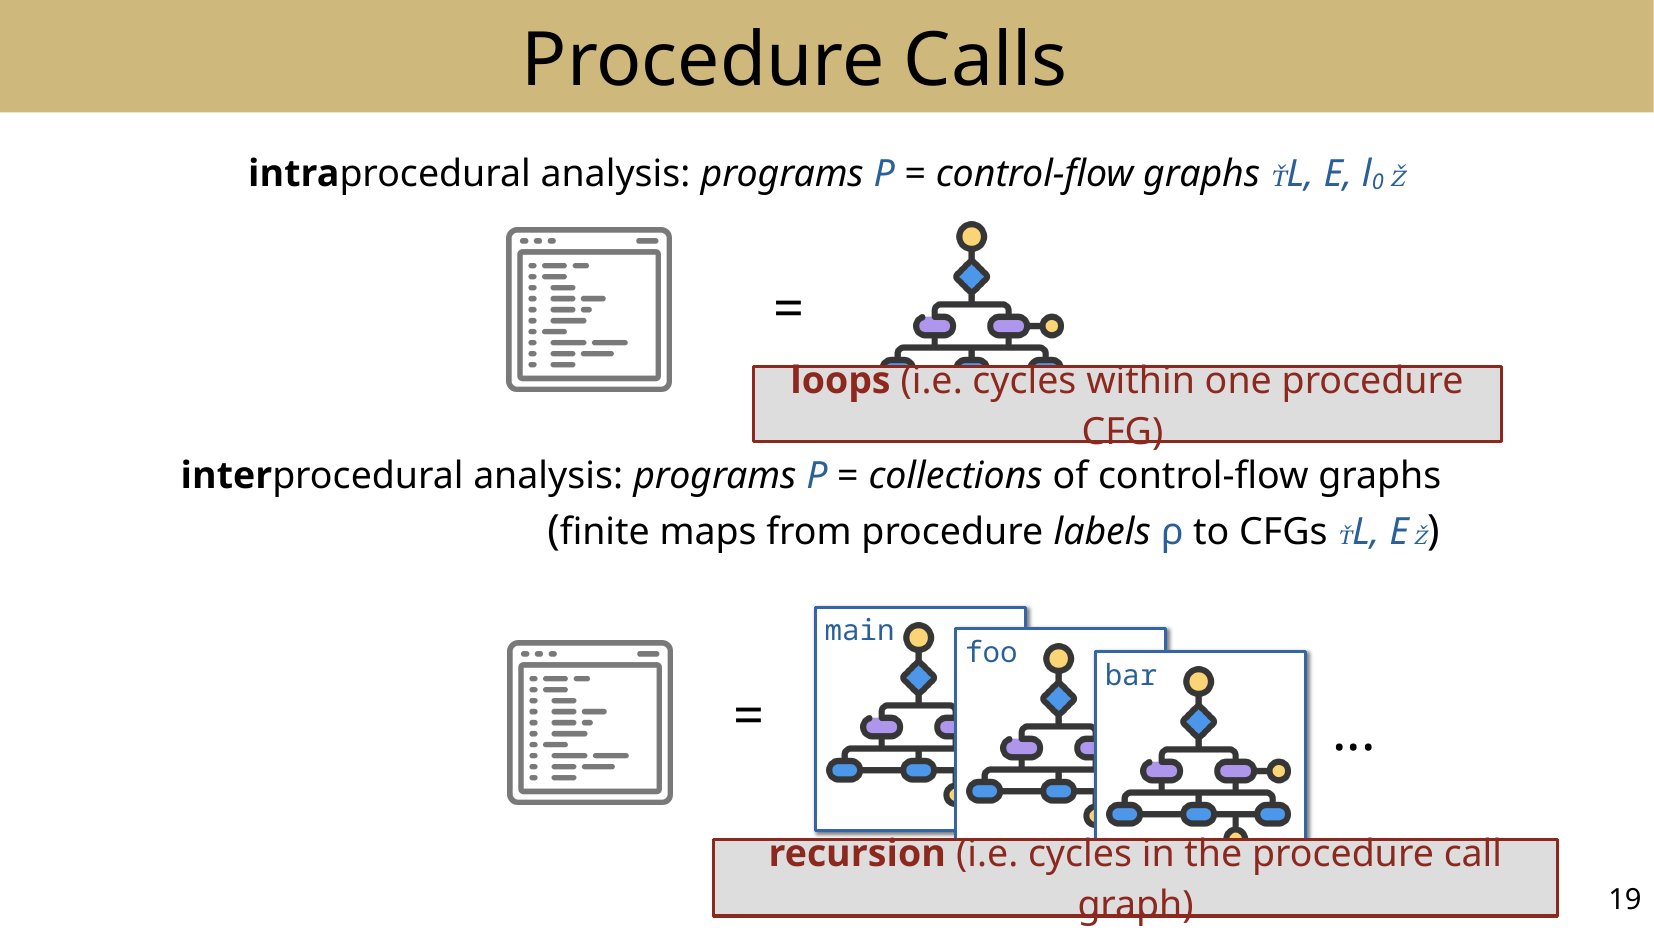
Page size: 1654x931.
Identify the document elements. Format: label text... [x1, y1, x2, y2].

picture [966, 643, 1151, 828]
text_box loops (i.e. cycles within one procedure CFG) [753, 366, 1502, 442]
picture [1106, 666, 1291, 839]
picture [826, 622, 1011, 807]
text_box = [774, 269, 817, 340]
text_box intraprocedural analysis: programs P = control-flow graphs L, E, l0  [218, 137, 1435, 206]
text_box main [824, 609, 906, 649]
text_box recursion (i.e. cycles in the procedure call graph) [713, 839, 1558, 917]
text_box ... [1332, 692, 1378, 763]
picture [879, 221, 1064, 366]
text_box bar [1104, 653, 1158, 693]
picture [507, 640, 673, 805]
title Procedure Calls [0, 0, 1576, 113]
text_box interprocedural analysis: programs P = collections of control-flow graphs (finite maps from procedure labels ρ to CFGs L, E ) [103, 468, 1519, 537]
text_box = [733, 676, 777, 747]
text_box foo [965, 630, 1018, 719]
picture [506, 227, 672, 392]
text_box [815, 607, 1306, 839]
